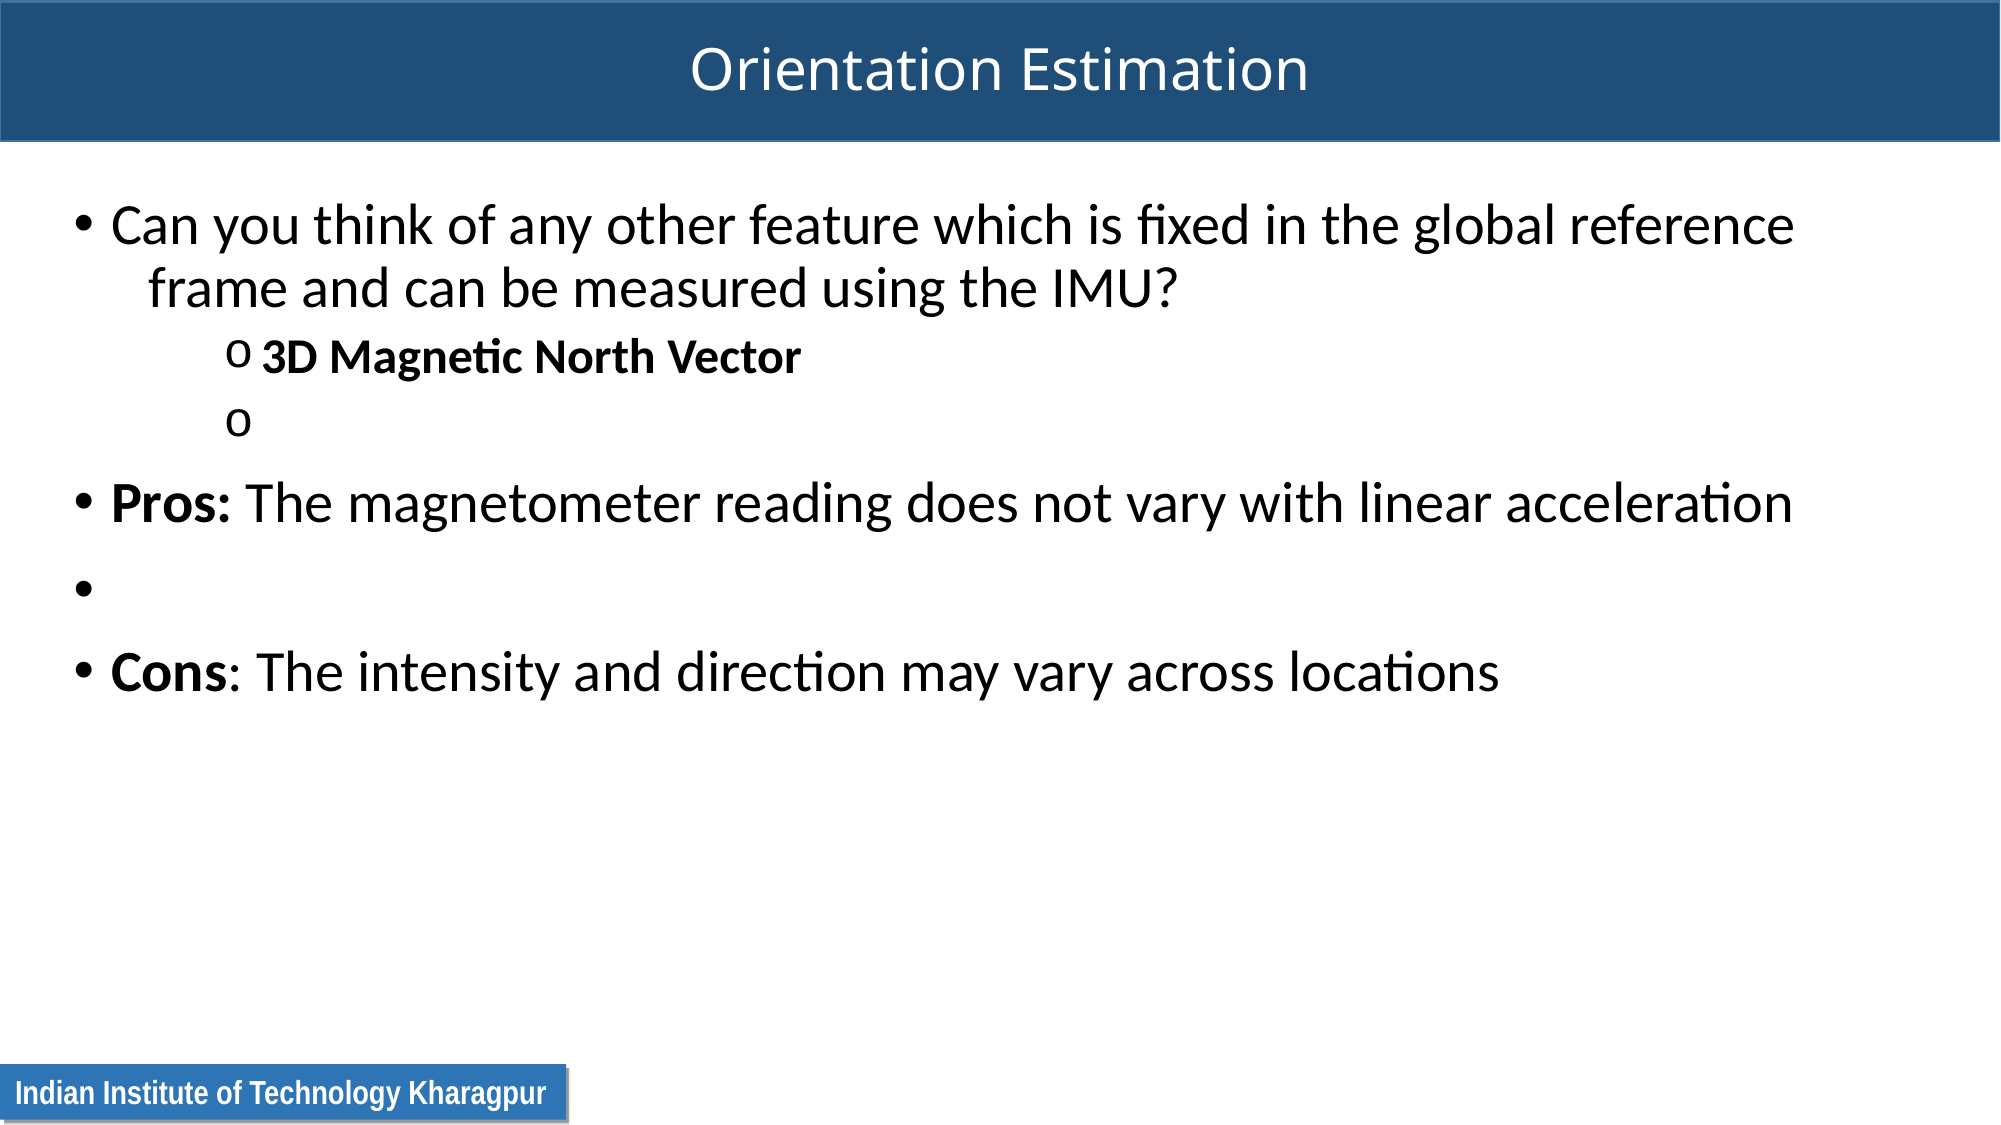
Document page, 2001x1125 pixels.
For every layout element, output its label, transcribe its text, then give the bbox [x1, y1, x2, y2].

title Orientation Estimation [0, 1, 2000, 141]
list Can you think of any other feature which is fixed in the global reference frame and can be measured using the IMU? 3D Magnetic North Vector Pros: The magnetometer reading does not vary with linear acceleration Cons: The intensity and direction may vary across locations [58, 186, 1954, 1065]
